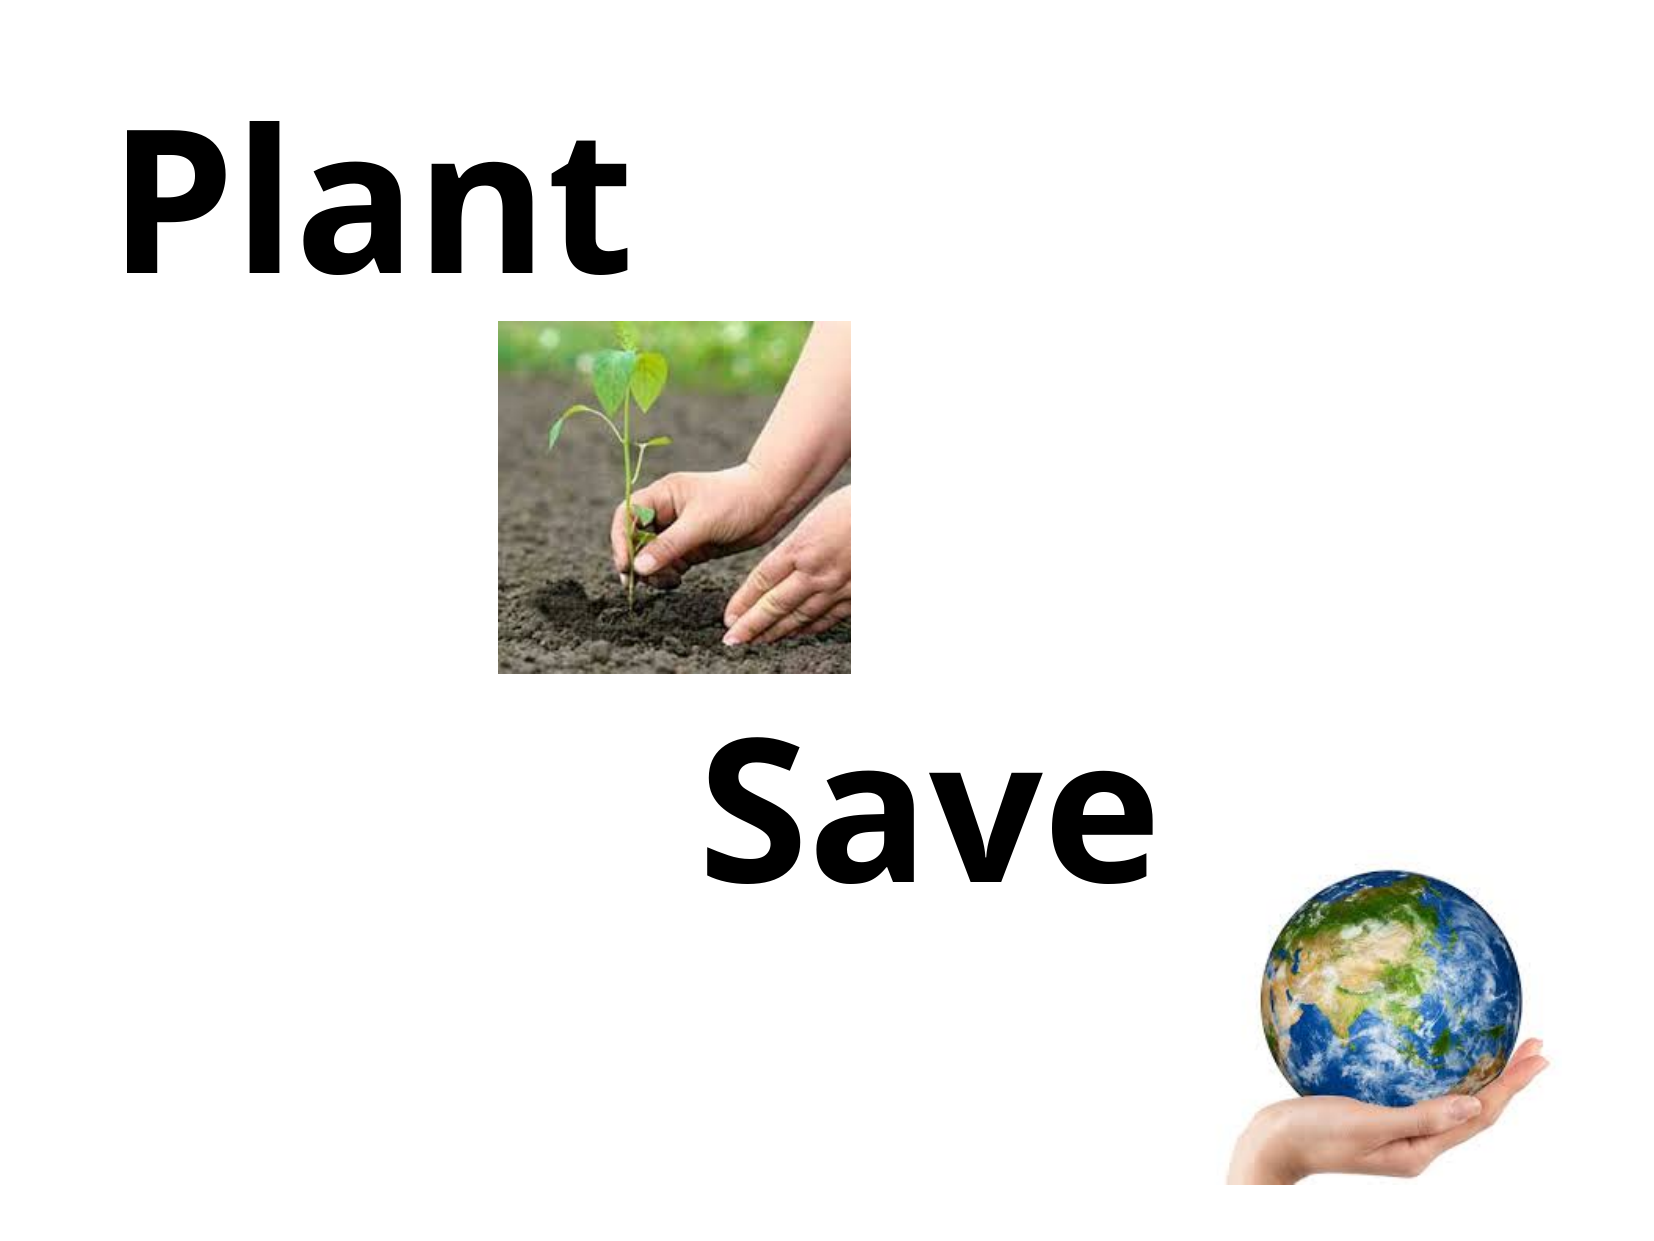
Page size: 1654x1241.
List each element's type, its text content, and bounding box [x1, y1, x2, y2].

picture [1192, 850, 1562, 1185]
picture [498, 321, 851, 674]
text_box Plant [94, 52, 1406, 343]
text_box Save [631, 661, 1554, 952]
